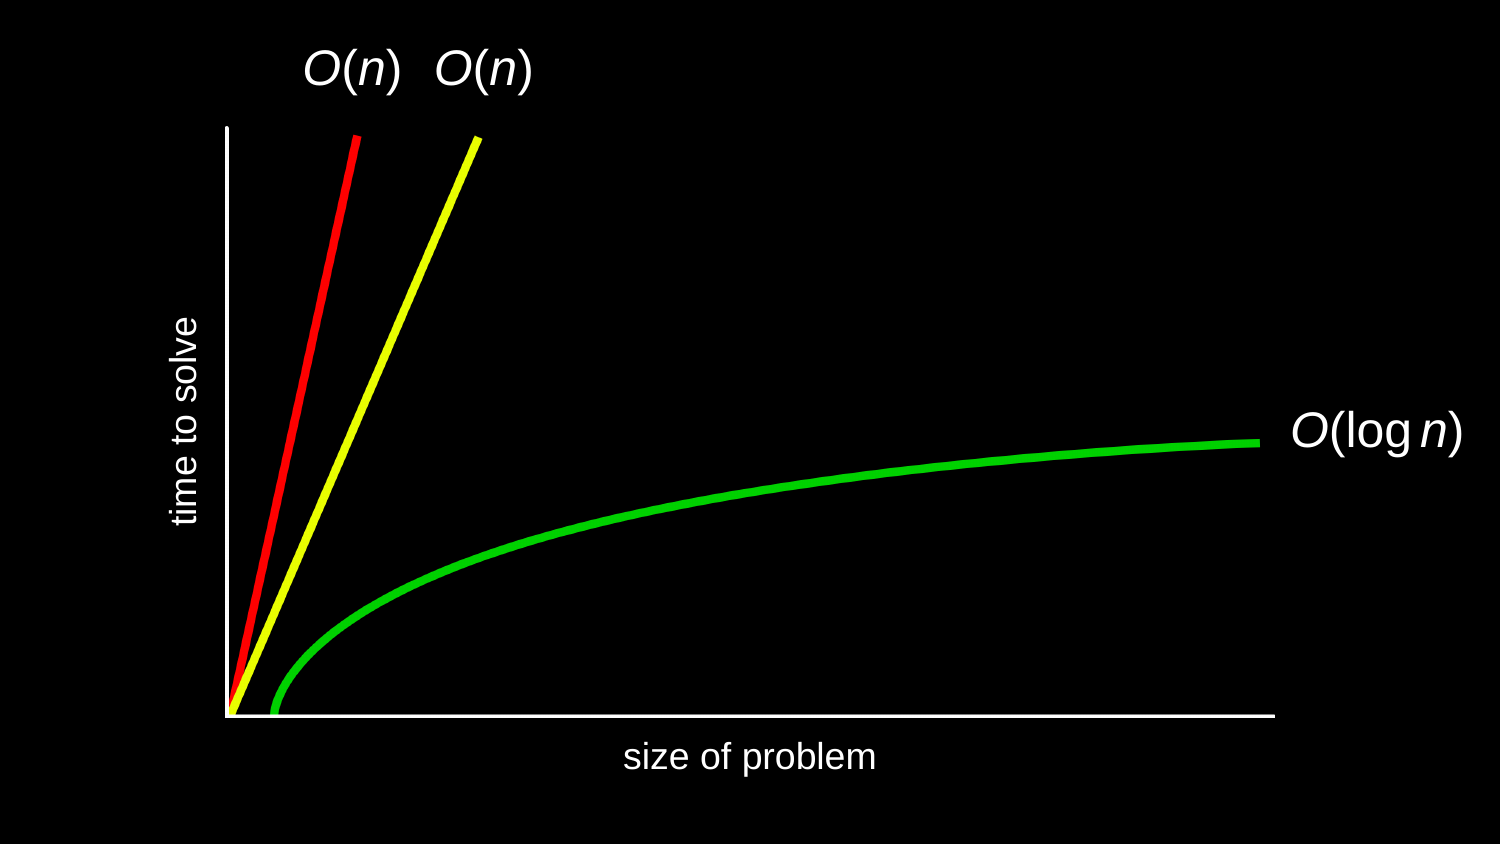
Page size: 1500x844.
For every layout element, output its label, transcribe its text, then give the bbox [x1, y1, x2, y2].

text_box O(log n) [1274, 382, 1491, 468]
text_box size of problem [224, 717, 1275, 774]
picture [225, 126, 1275, 717]
text_box time to solve [143, 129, 200, 715]
text_box O(n) [418, 20, 635, 105]
text_box O(n) [287, 20, 418, 105]
